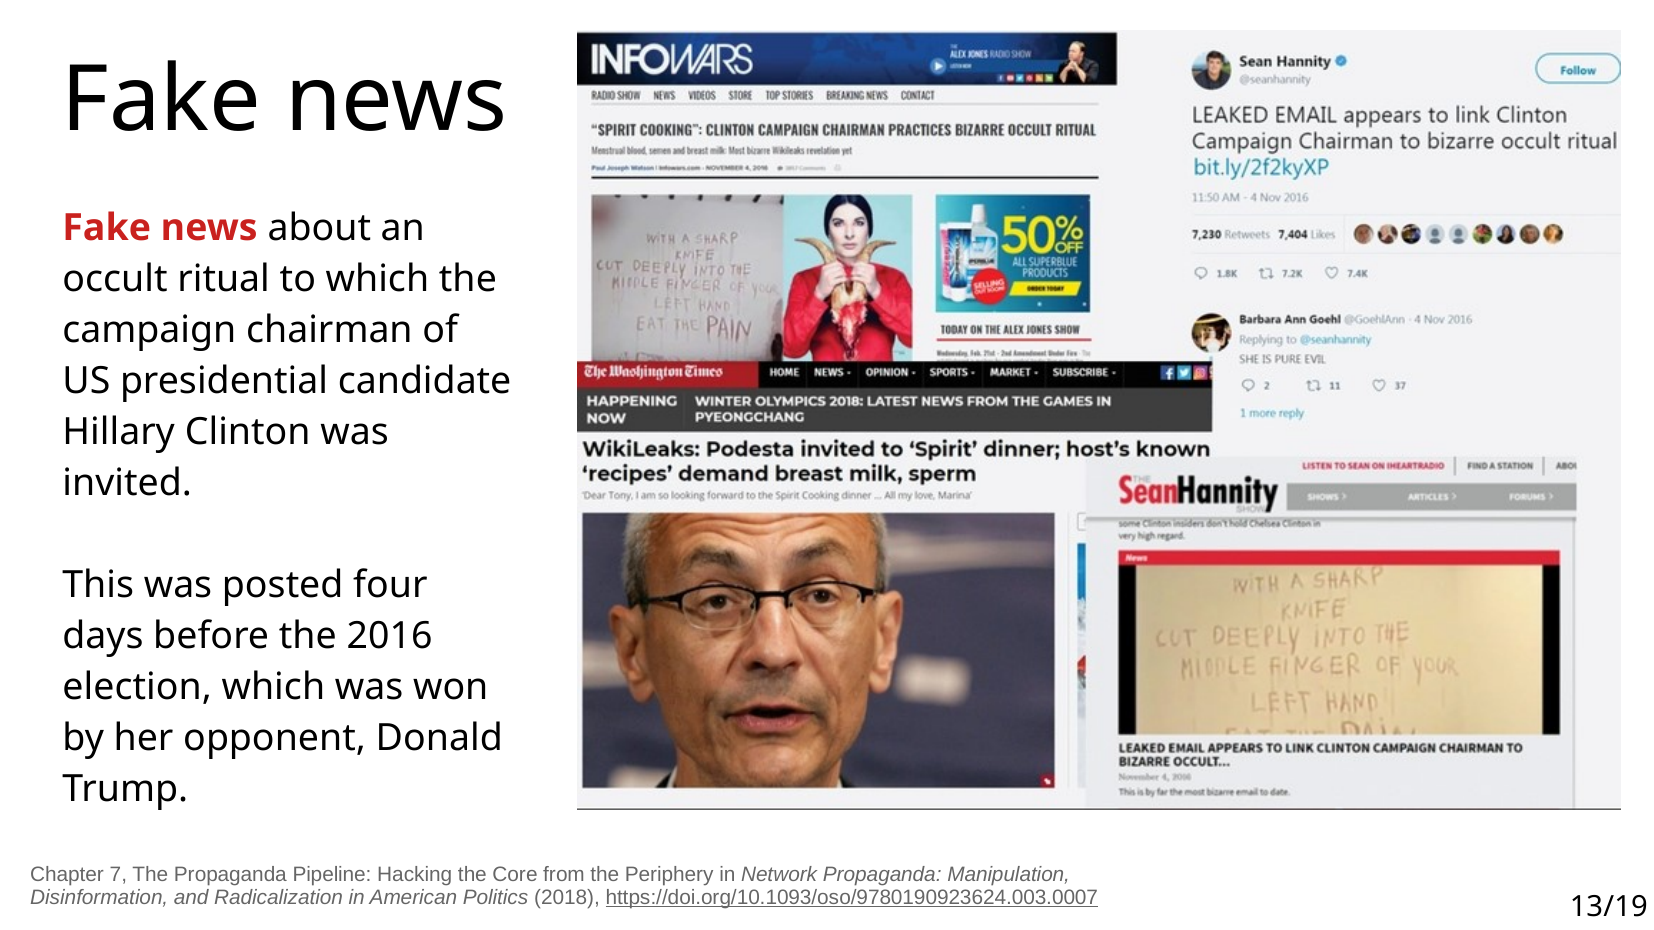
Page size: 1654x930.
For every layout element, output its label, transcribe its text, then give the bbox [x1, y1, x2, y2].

text_box Chapter 7, The Propaganda Pipeline: Hacking the Core from the Periphery in Network Propaganda: Manipulation, Disinformation, and Radicalization in American Politics (2018), https://doi.org/10.1093/oso/9780190923624.003.0007 [15, 855, 1156, 917]
text_box Fake news about an occult ritual to which the campaign chairman of US presidential candidate Hillary Clinton was invited. This was posted four days before the 2016 election, which was won by her opponent, Donald Trump. [47, 192, 528, 755]
picture [577, 30, 1621, 811]
title Fake news [15, 25, 556, 166]
